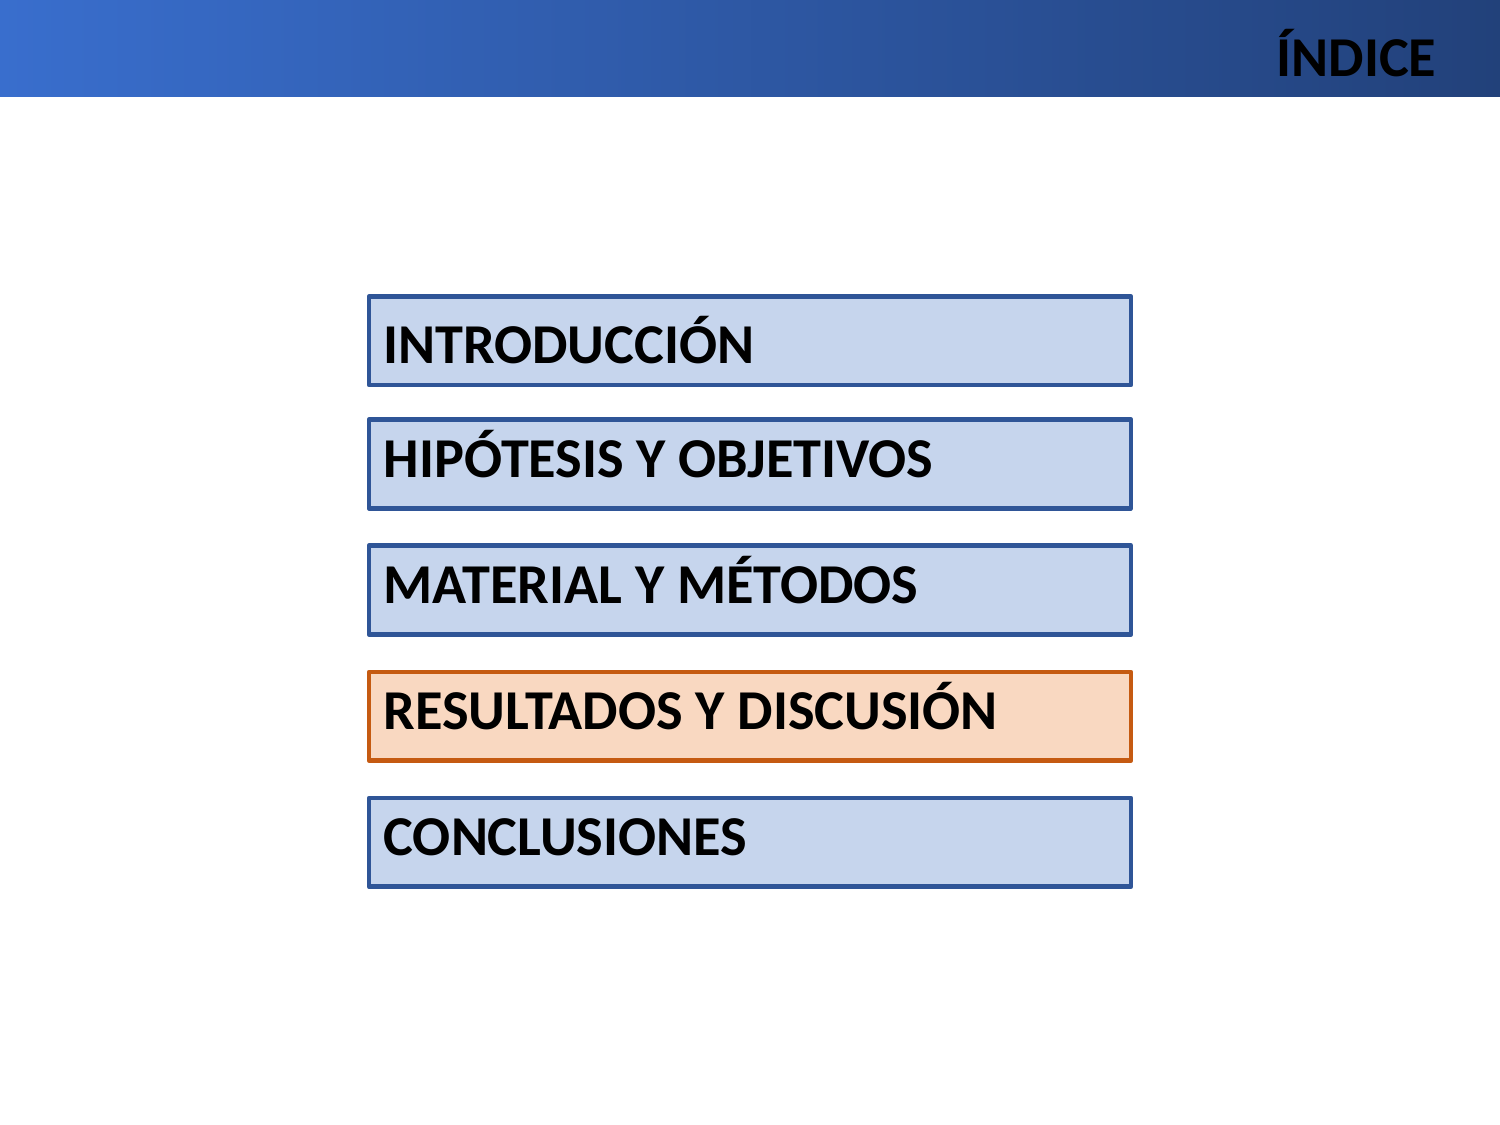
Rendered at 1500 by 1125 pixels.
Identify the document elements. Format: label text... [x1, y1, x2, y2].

text_box ÍNDICE [1261, 12, 1452, 95]
text_box [0, 0, 1500, 97]
text_box CONCLUSIONES [369, 798, 1131, 887]
text_box INTRODUCCIÓN [369, 296, 1131, 386]
text_box MATERIAL Y MÉTODOS [369, 545, 1131, 635]
text_box RESULTADOS Y DISCUSIÓN [369, 671, 1131, 761]
text_box HIPÓTESIS Y OBJETIVOS [369, 419, 1131, 509]
